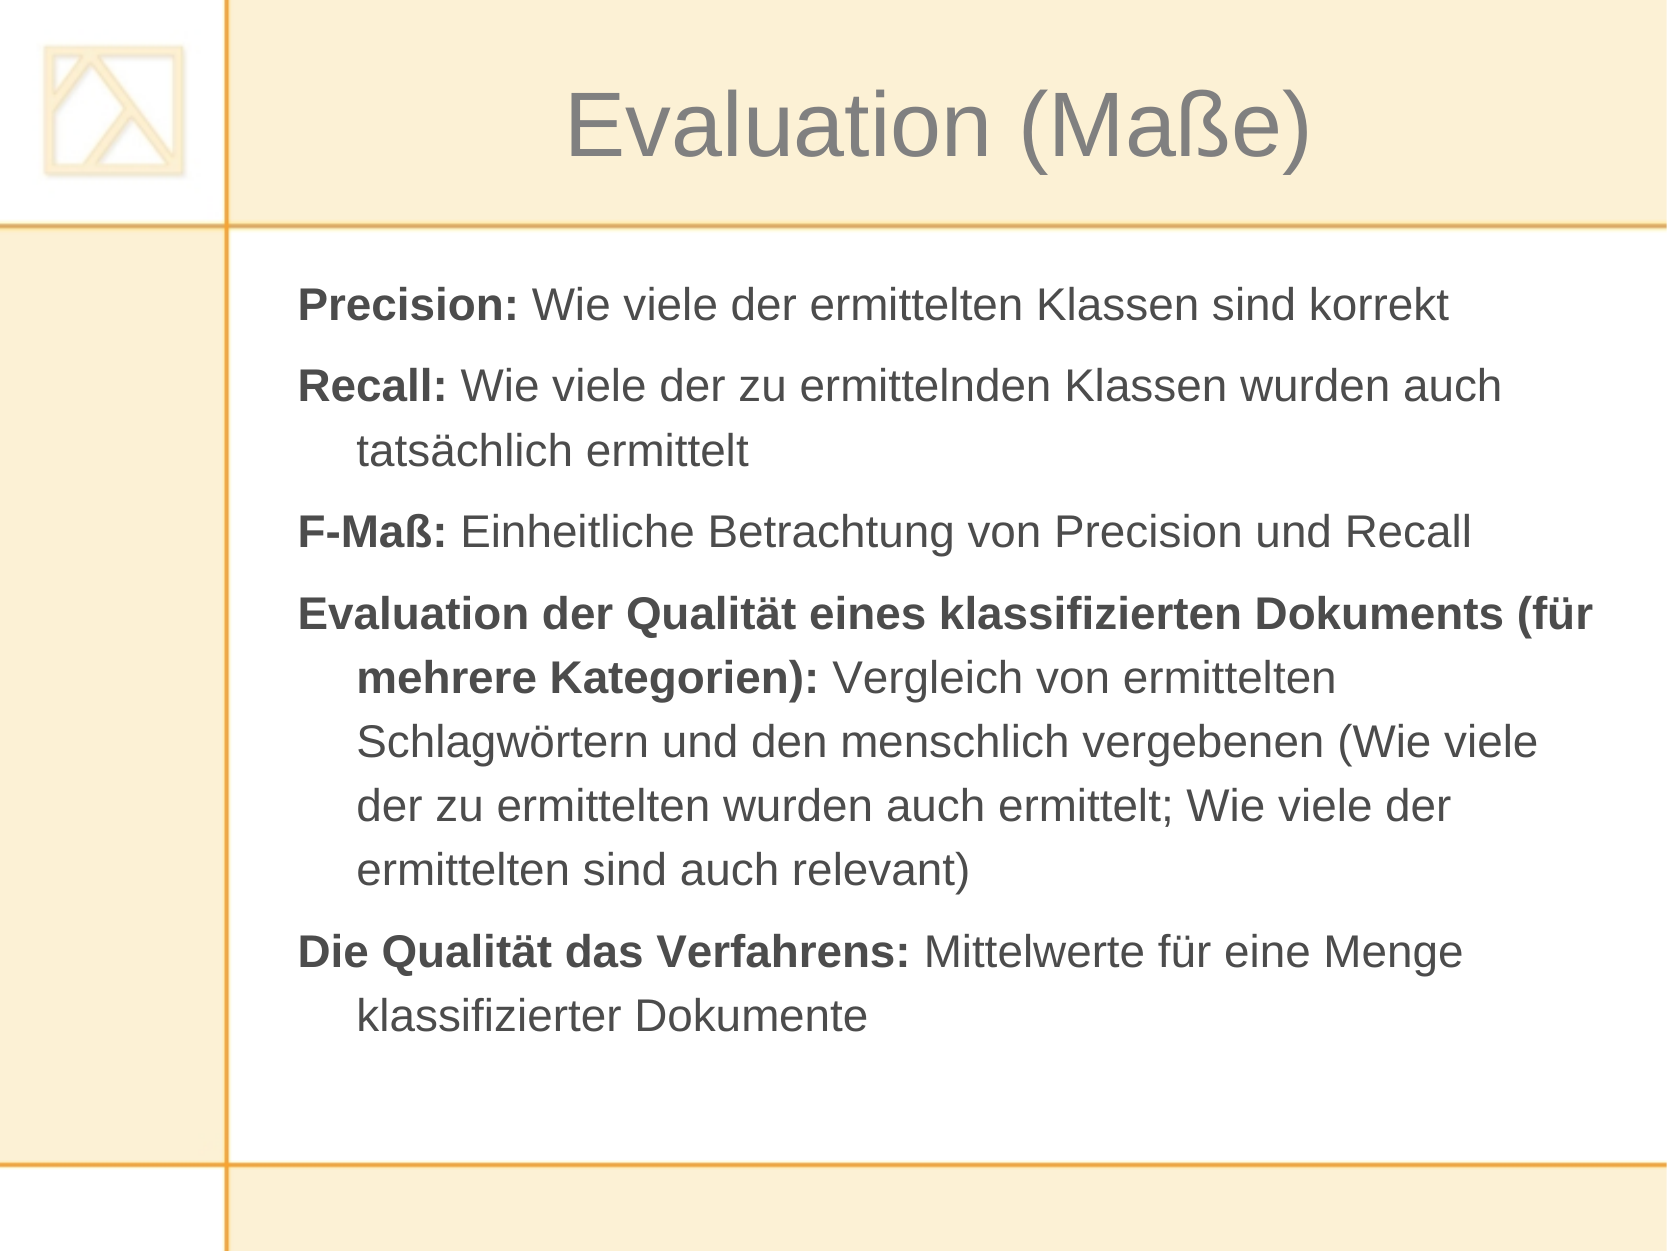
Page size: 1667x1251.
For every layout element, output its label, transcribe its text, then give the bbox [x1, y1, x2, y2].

title Evaluation (Maße) [268, 0, 1611, 253]
picture [0, 0, 1667, 1251]
list Precision: Wie viele der ermittelten Klassen sind korrekt Recall: Wie viele der zu ermittelnden Klassen wurden auch tatsächlich ermittelt F-Maß: Einheitliche Betrachtung von Precision und Recall Evaluation der Qualität eines klassifizierten Dokuments (für mehrere Kategorien): Vergleich von ermittelten Schlagwörtern und den menschlich vergebenen (Wie viele der zu ermittelten wurden auch ermittelt; Wie viele der ermittelten sind auch relevant) Die Qualität das Verfahrens: Mittelwerte für eine Menge klassifizierter Dokumente [268, 265, 1611, 1152]
